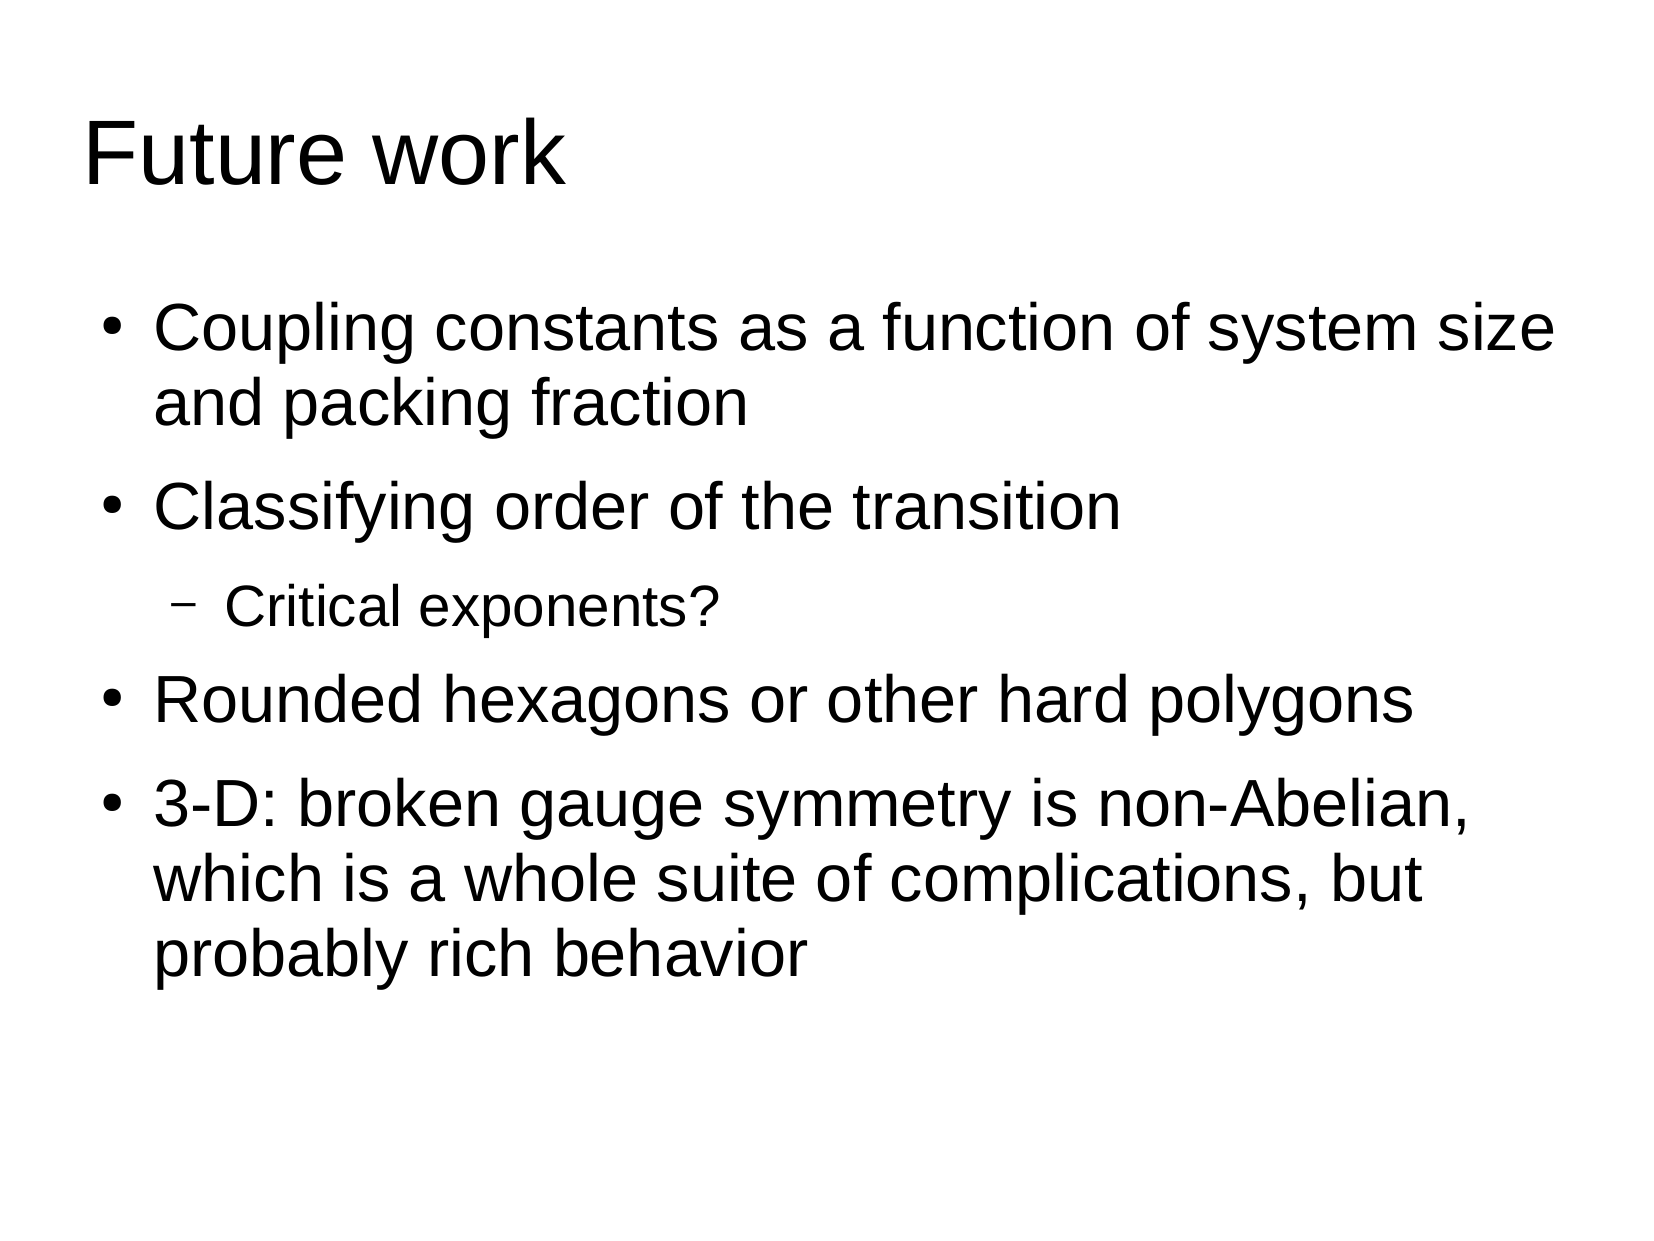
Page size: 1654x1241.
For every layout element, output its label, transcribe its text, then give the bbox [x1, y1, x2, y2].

list Coupling constants as a function of system size and packing fraction Classifying order of the transition Critical exponents? Rounded hexagons or other hard polygons 3-D: broken gauge symmetry is non-Abelian, which is a whole suite of complications, but probably rich behavior [82, 290, 1571, 1010]
title Future work [82, 49, 1571, 257]
